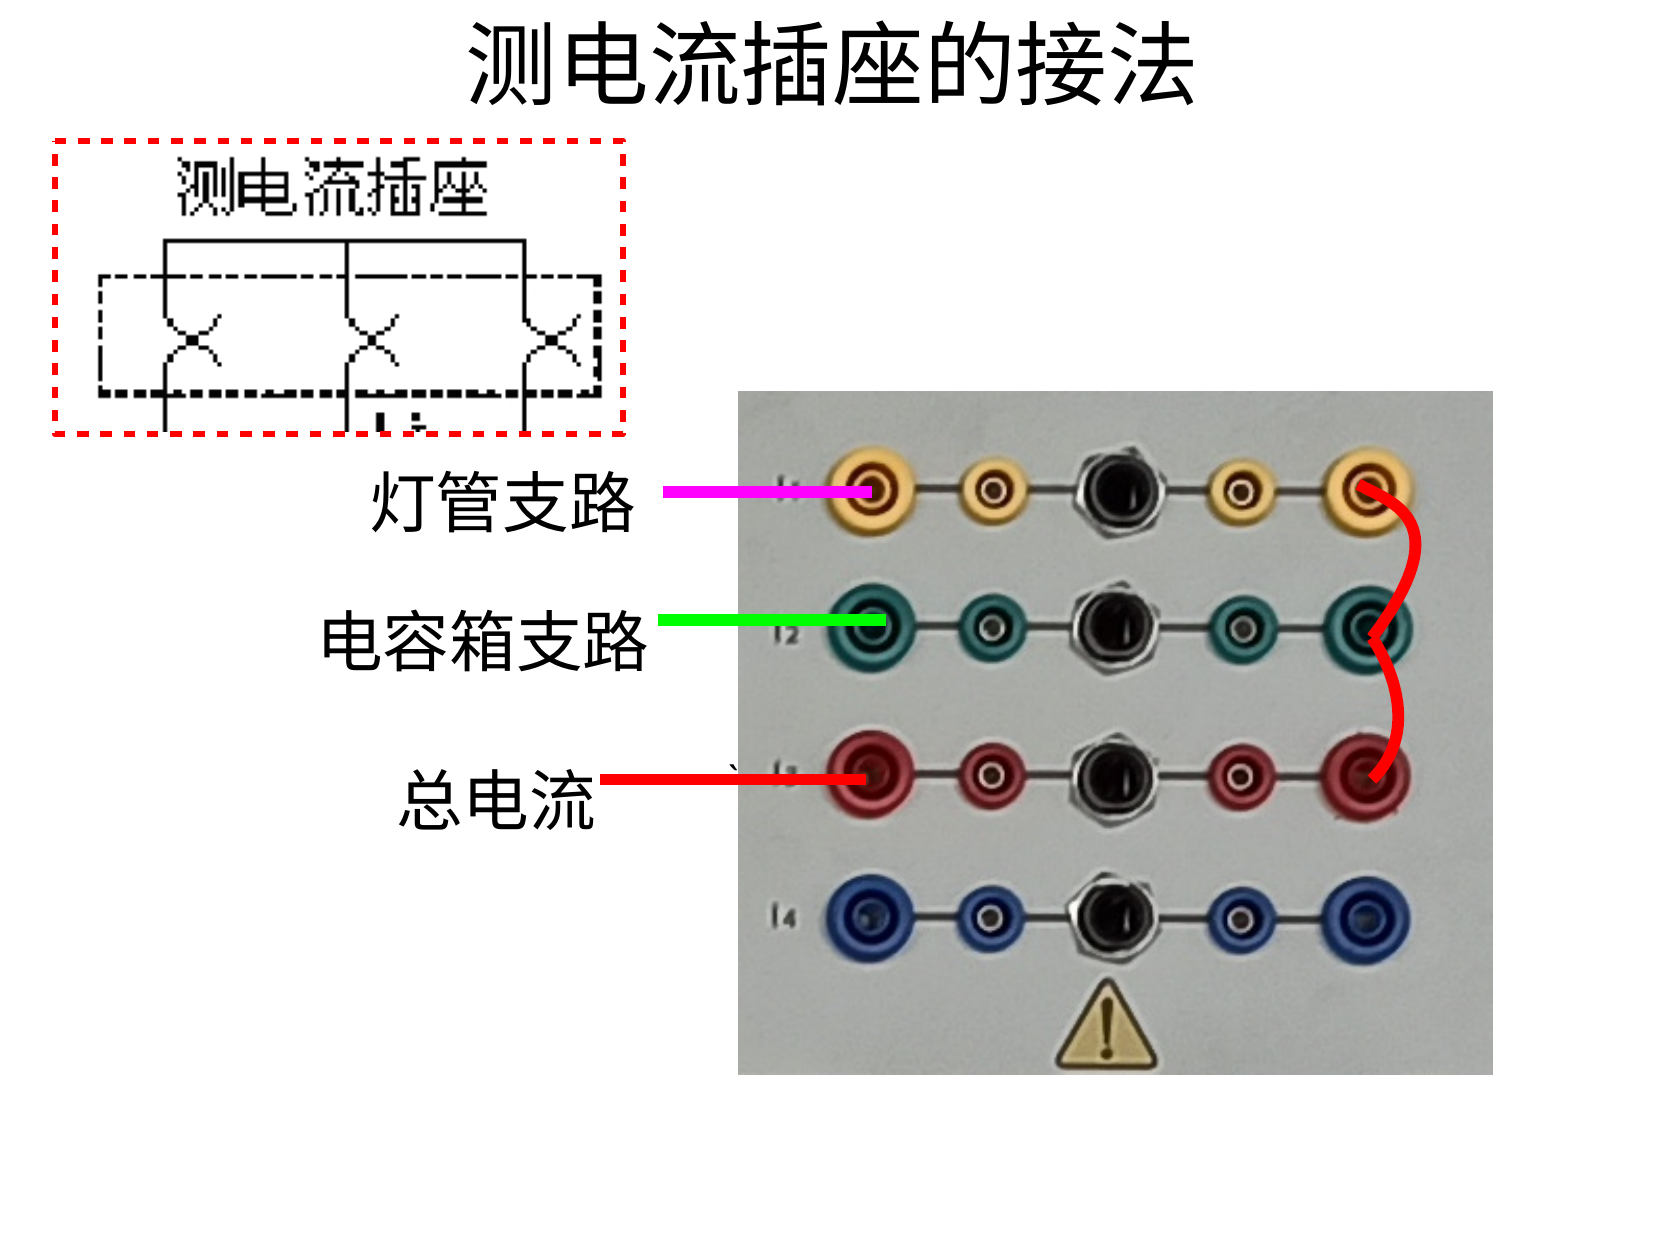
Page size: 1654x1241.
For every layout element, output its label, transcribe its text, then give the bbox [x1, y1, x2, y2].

text_box 总电流 [381, 740, 648, 832]
picture [57, 143, 621, 432]
title 测电流插座的接法 [88, 0, 1577, 119]
text_box 灯管支路 [354, 442, 680, 534]
text_box 电容箱支路 [301, 581, 686, 673]
picture [738, 391, 1493, 1075]
